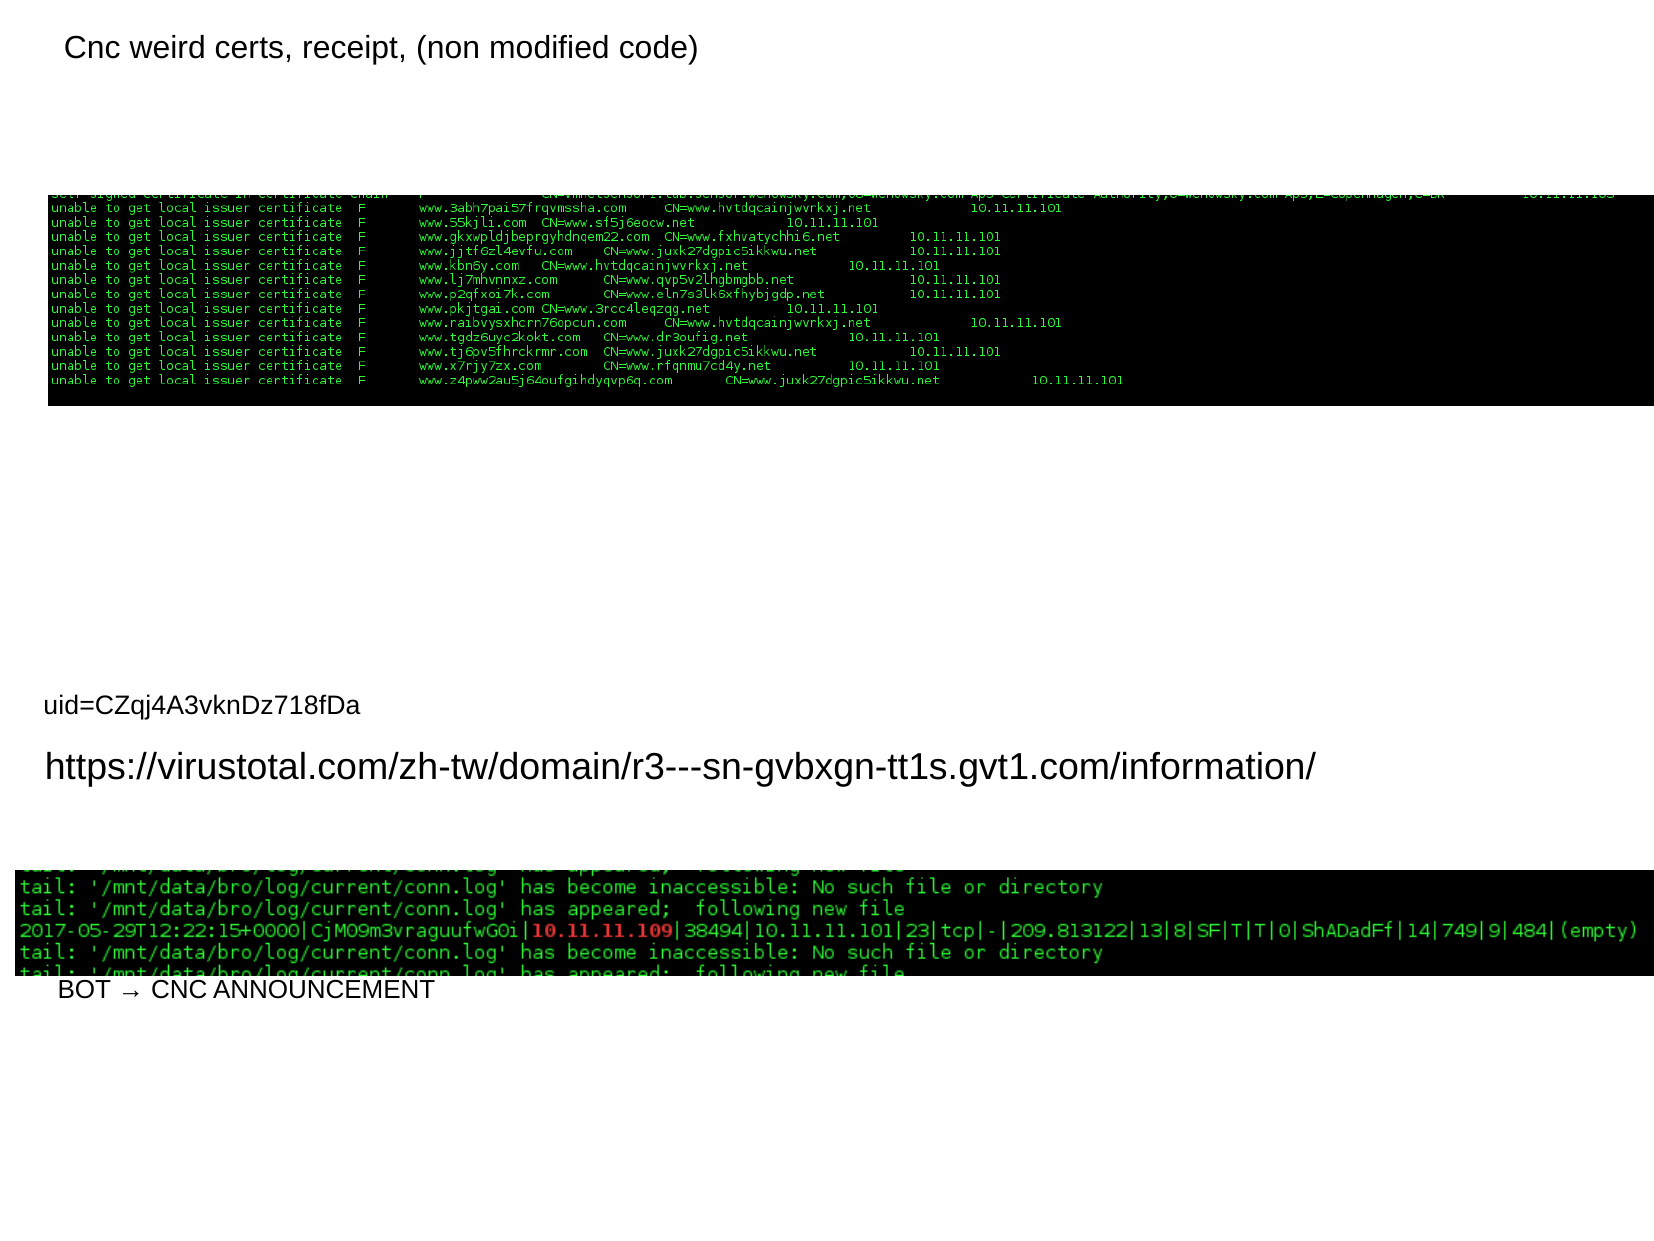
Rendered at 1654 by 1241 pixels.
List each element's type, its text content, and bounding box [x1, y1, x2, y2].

picture [15, 870, 1654, 976]
picture [48, 195, 1654, 406]
list BOT → CNC ANNOUNCEMENT [30, 975, 646, 1006]
list Cnc weird certs, receipt, (non modified code) [30, 30, 706, 91]
text_box https://virustotal.com/zh-tw/domain/r3---sn-gvbxgn-tt1s.gvt1.com/information/ [30, 738, 1332, 796]
list uid=CZqj4A3vknDz718fDa [15, 690, 631, 721]
